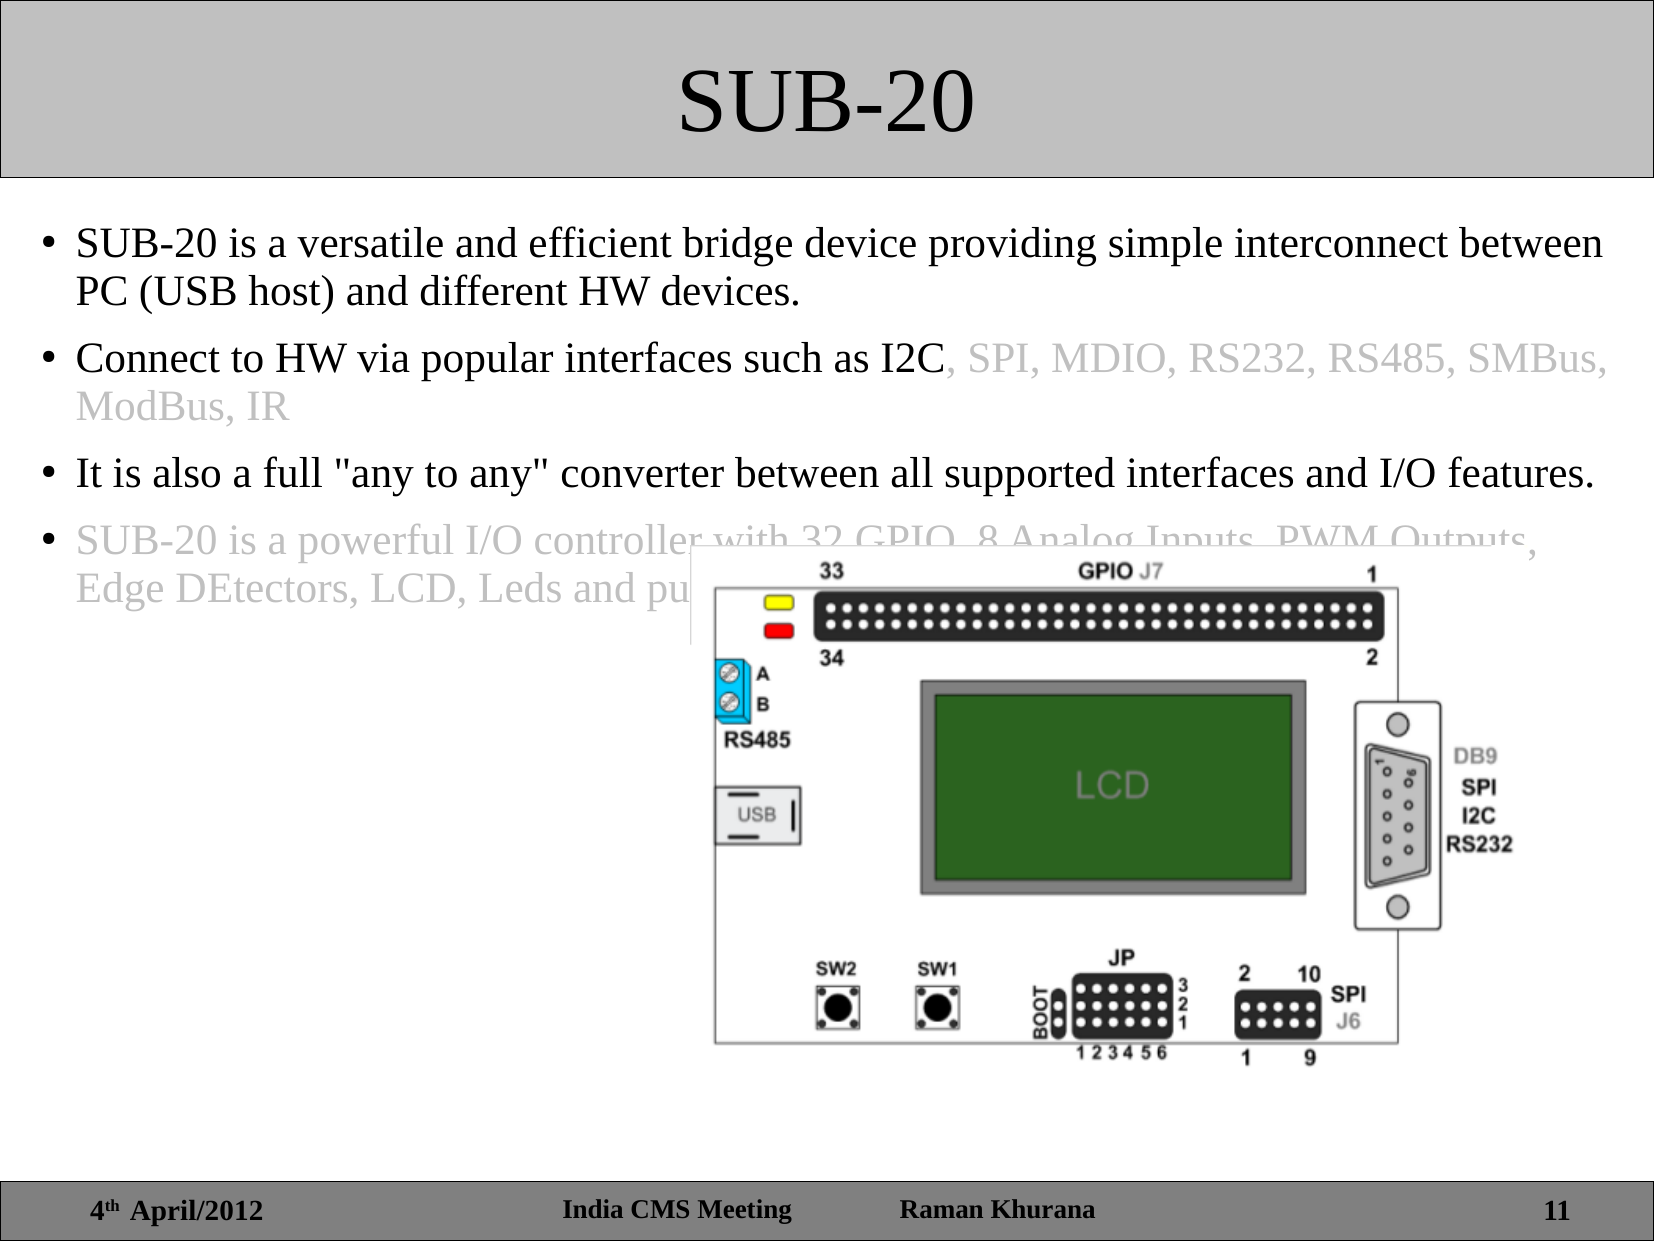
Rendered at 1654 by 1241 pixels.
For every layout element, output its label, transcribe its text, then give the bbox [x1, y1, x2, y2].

picture [690, 545, 1529, 1123]
title SUB-20 [82, 35, 1571, 166]
list SUB-20 is a versatile and efficient bridge device providing simple interconnect between PC (USB host) and different HW devices. Connect to HW via popular interfaces such as I2C, SPI, MDIO, RS232, RS485, SMBus, ModBus, IR It is also a full "any to any" converter between all supported interfaces and I/O features. SUB-20 is a powerful I/O controller with 32 GPIO, 8 Analog Inputs, PWM Outputs, Edge DEtectors, LCD, Leds and push buttons. [29, 219, 1625, 621]
